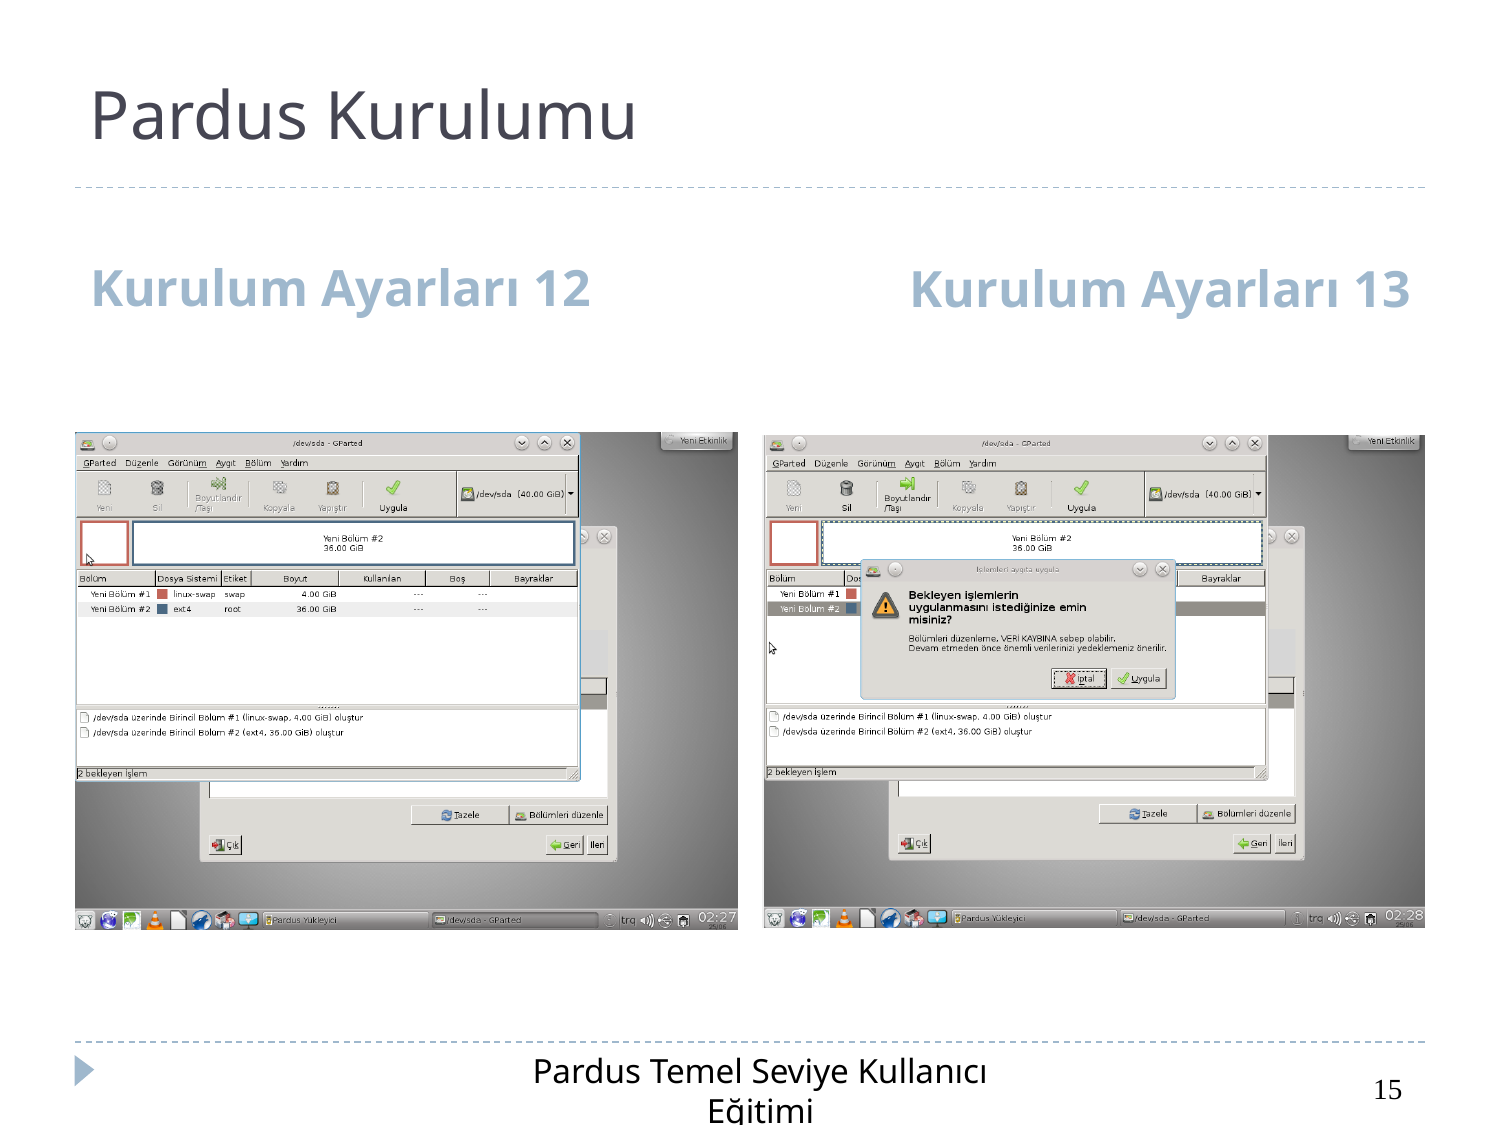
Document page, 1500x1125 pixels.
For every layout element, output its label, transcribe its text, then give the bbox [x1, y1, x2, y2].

picture [762, 435, 1425, 928]
picture [75, 432, 738, 930]
title Pardus Kurulumu [75, 37, 1425, 188]
list Kurulum Ayarları 12 [75, 210, 738, 324]
list Kurulum Ayarları 13 [762, 212, 1426, 325]
